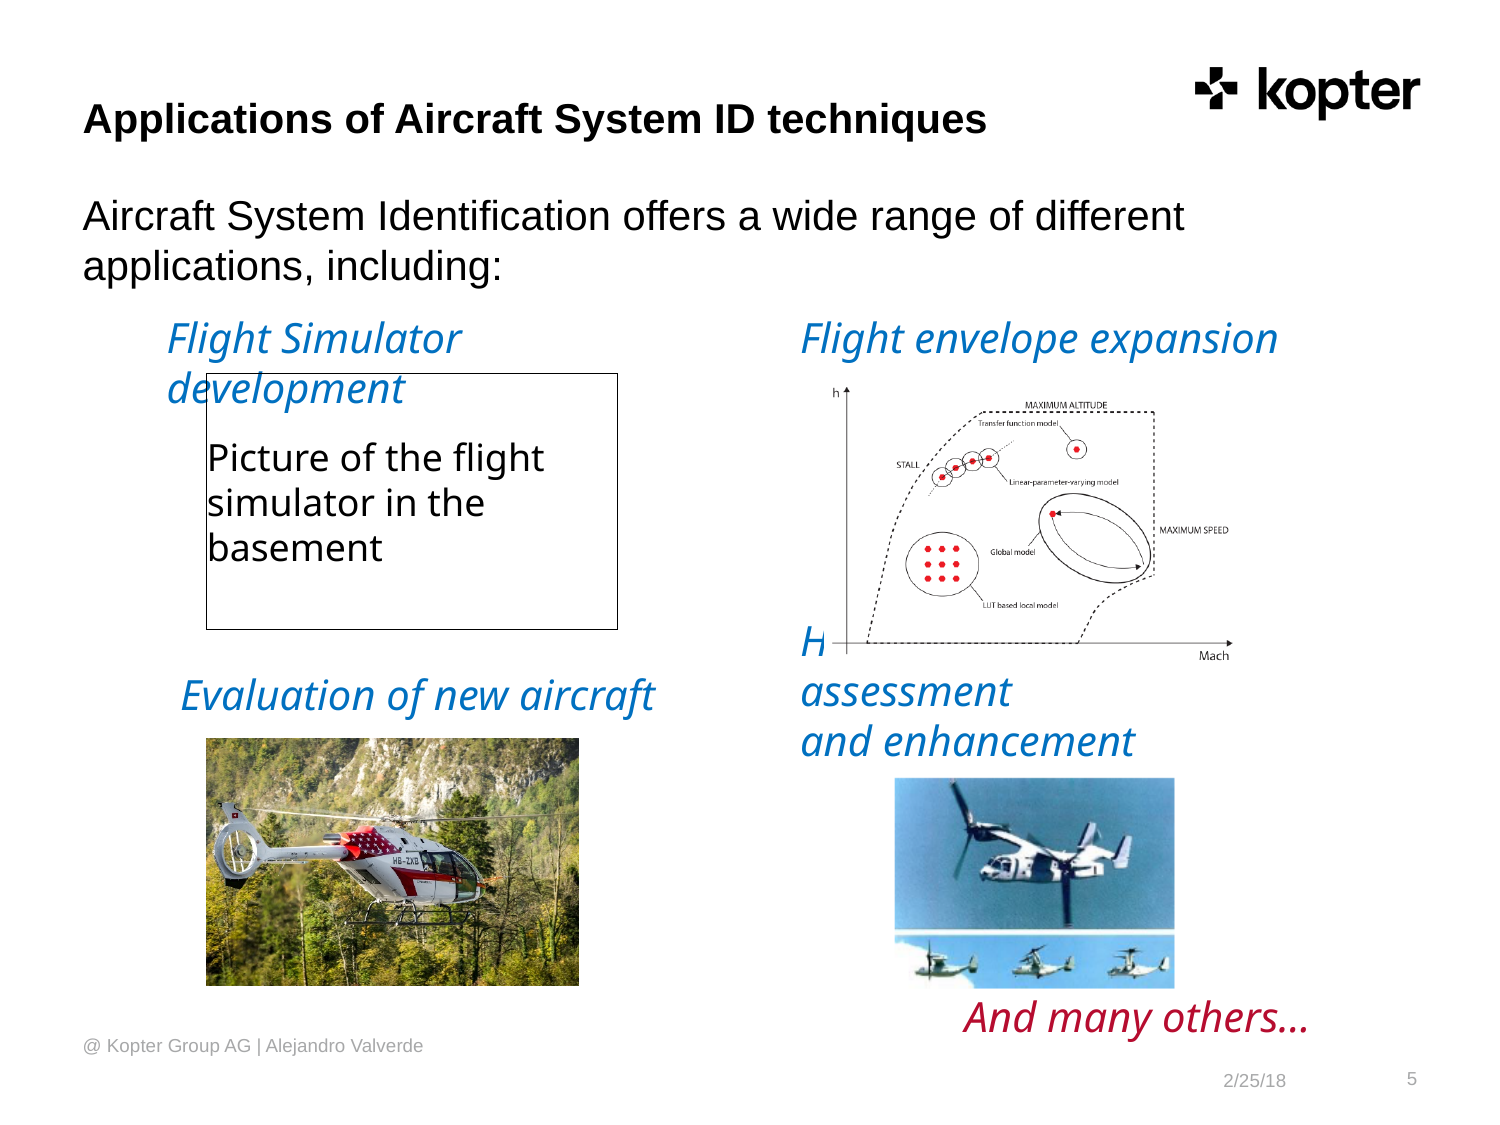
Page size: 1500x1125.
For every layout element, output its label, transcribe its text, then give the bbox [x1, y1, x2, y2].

title Applications of Aircraft System ID techniques [82, 64, 1153, 142]
text_box Picture of the flight simulator in the basement [206, 373, 618, 630]
list @ Kopter Group AG | Alejandro Valverde [82, 1033, 703, 1063]
list Aircraft System Identification offers a wide range of different applications, including: [82, 188, 1393, 250]
text_box Evaluation of new aircraft [180, 661, 691, 719]
picture [824, 373, 1245, 669]
slide_number 2/25/18 [1181, 1069, 1329, 1099]
picture [888, 773, 1182, 994]
slide_number <number> [1328, 1067, 1418, 1097]
text_box Flight envelope expansion [799, 311, 1311, 369]
picture [1194, 66, 1421, 121]
picture [206, 738, 579, 986]
text_box Handling Qualities assessment and enhancement [800, 691, 1329, 765]
text_box And many others… [799, 991, 1311, 1049]
text_box Flight Simulator development [166, 311, 703, 374]
